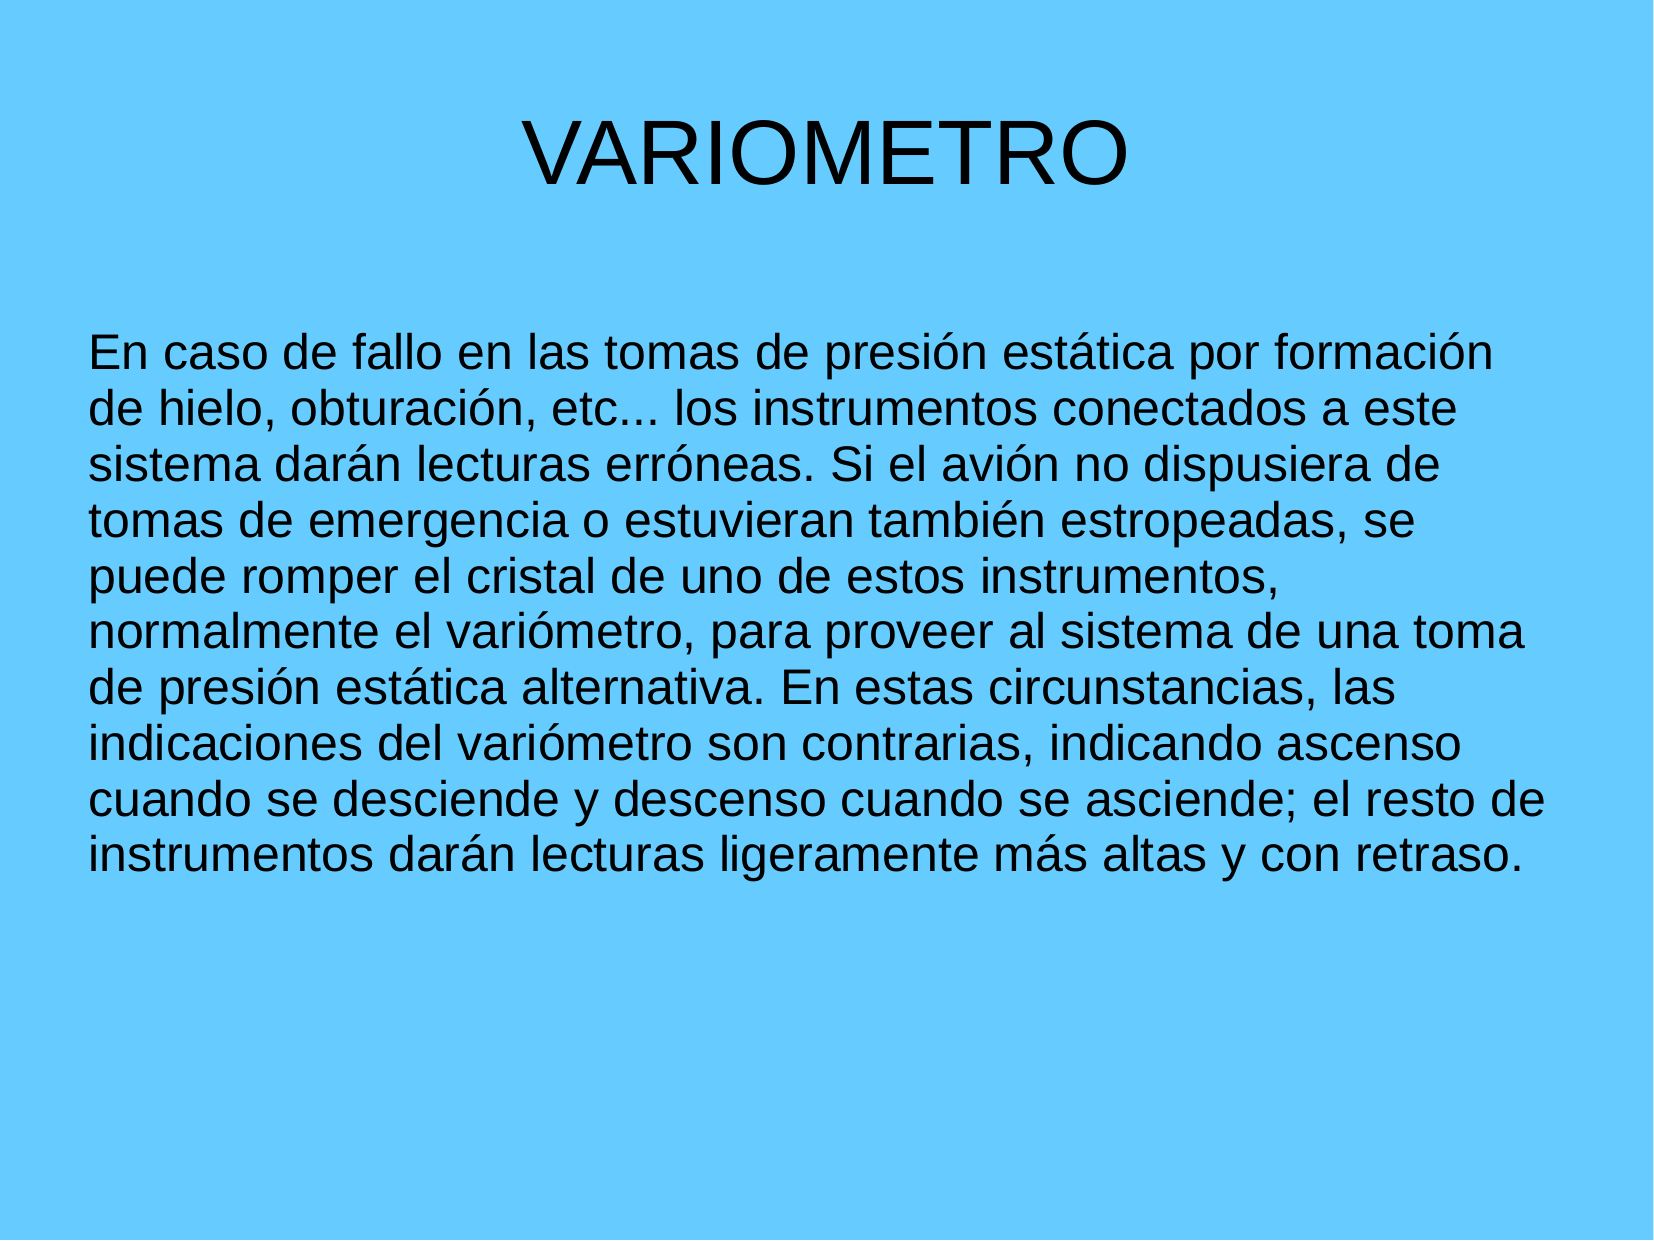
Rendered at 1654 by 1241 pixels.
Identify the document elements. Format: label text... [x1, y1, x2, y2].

text_box En caso de fallo en las tomas de presión estática por formación de hielo, obturación, etc... los instrumentos conectados a este sistema darán lecturas erróneas. Si el avión no dispusiera de tomas de emergencia o estuvieran también estropeadas, se puede romper el cristal de uno de estos instrumentos, normalmente el variómetro, para proveer al sistema de una toma de presión estática alternativa. En estas circunstancias, las indicaciones del variómetro son contrarias, indicando ascenso cuando se desciende y descenso cuando se asciende; el resto de instrumentos darán lecturas ligeramente más altas y con retraso. [73, 317, 1571, 890]
title VARIOMETRO [82, 49, 1571, 257]
